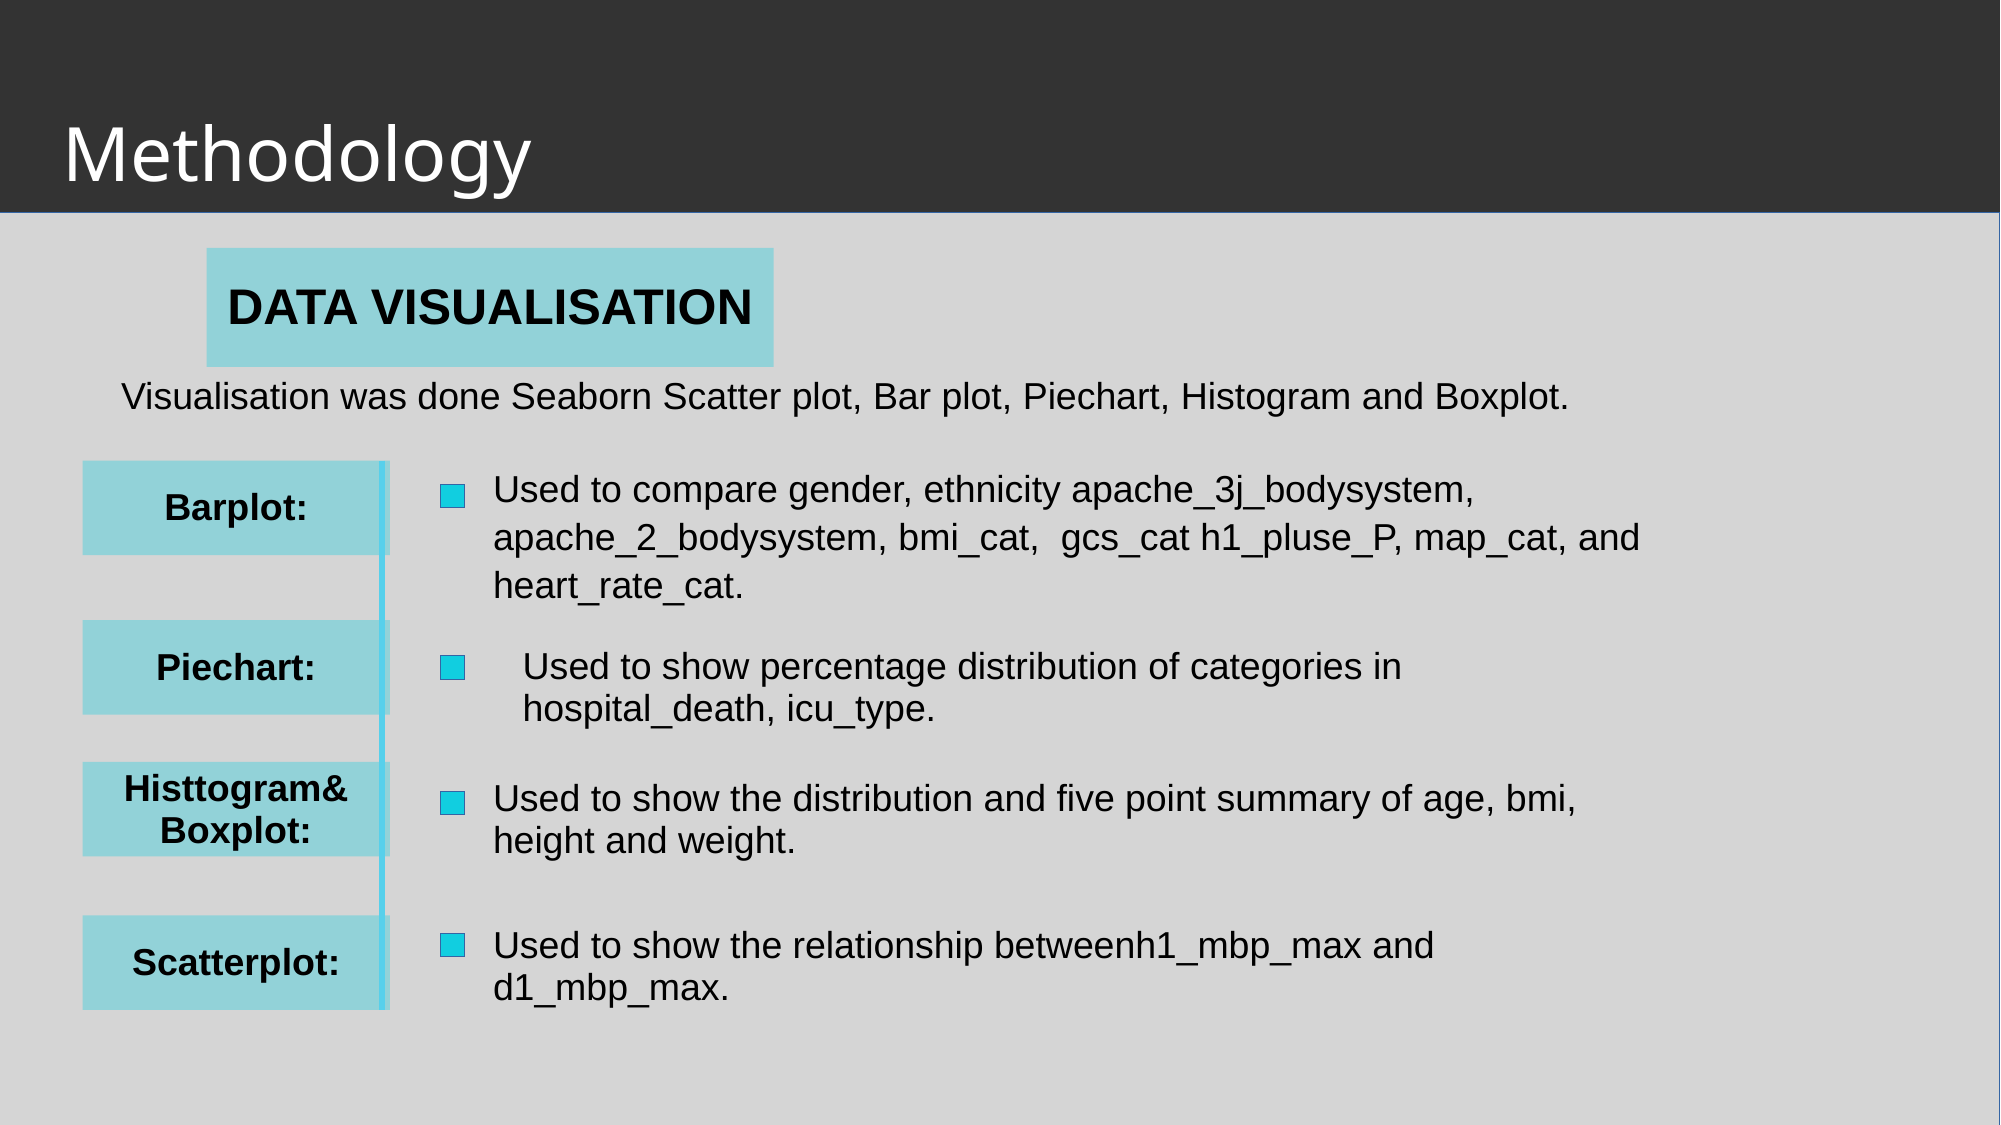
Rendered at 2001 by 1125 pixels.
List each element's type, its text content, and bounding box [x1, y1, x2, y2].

text_box Used to show percentage distribution of categories in hospital_death, icu_type. [507, 637, 1678, 769]
text_box Methodology [47, 93, 1229, 213]
text_box Barplot: [82, 460, 384, 556]
text_box Used to show the relationship betweenh1_mbp_max and d1_mbp_max. [478, 917, 1607, 1101]
text_box Histtogram& Boxplot: [82, 761, 379, 857]
text_box DATA VISUALISATION [206, 247, 774, 367]
text_box Used to compare gender, ethnicity apache_3j_bodysystem, apache_2_bodysystem, bmi_cat, gcs_cat h1_pluse_P, map_cat, and heart_rate_cat. [478, 454, 1871, 615]
text_box Histtogram& Boxplot: [385, 761, 390, 857]
text_box Used to show the distribution and five point summary of age, bmi, height and weight. [478, 769, 1689, 953]
text_box Barplot: [385, 460, 390, 556]
text_box Piechart: [385, 620, 390, 715]
text_box Scatterplot: [385, 915, 390, 1010]
text_box Scatterplot: [82, 915, 379, 1010]
text_box [0, 0, 2000, 1125]
text_box Visualisation was done Seaborn Scatter plot, Bar plot, Piechart, Histogram and Boxplot. [106, 368, 1586, 426]
text_box Piechart: [82, 620, 379, 715]
